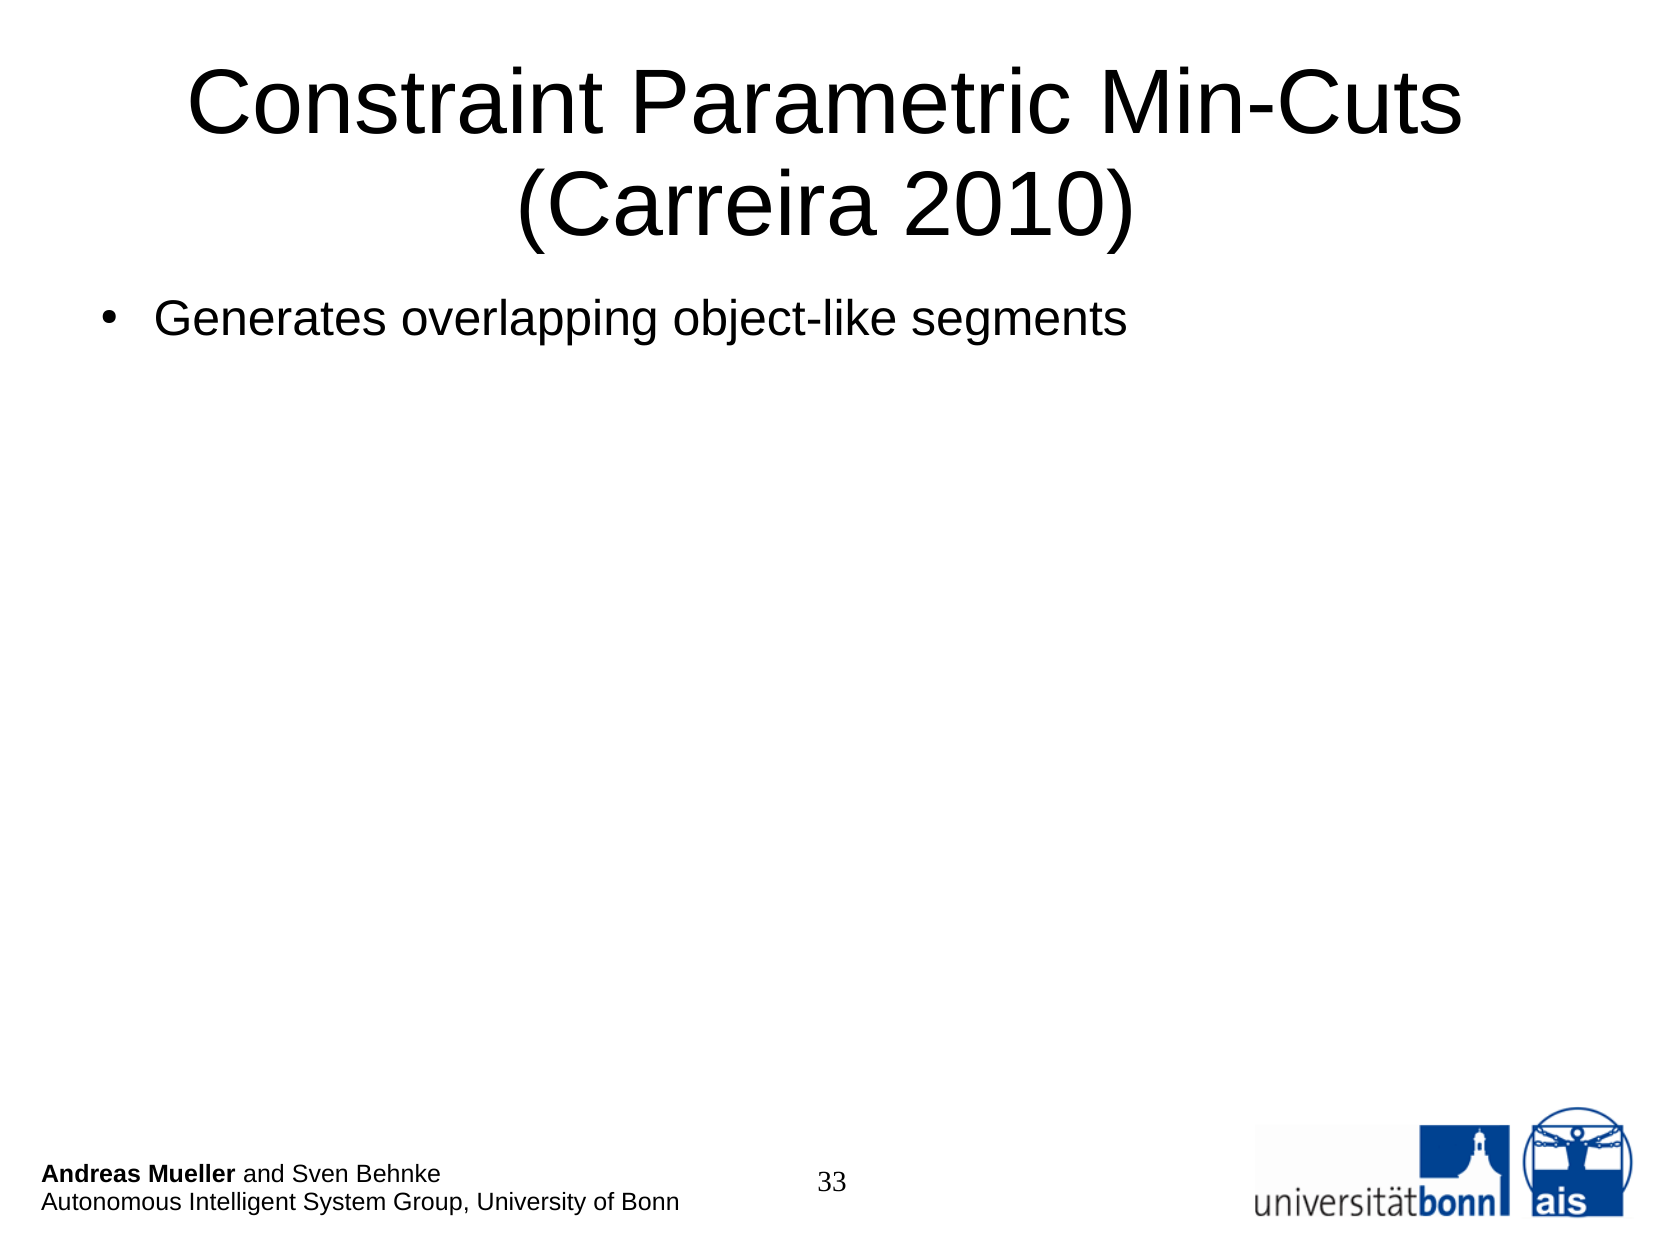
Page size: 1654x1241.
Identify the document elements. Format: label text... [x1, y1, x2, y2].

picture [1255, 1106, 1635, 1220]
list Generates overlapping object-like segments [82, 290, 1571, 1109]
title Constraint Parametric Min-Cuts (Carreira 2010) [82, 49, 1571, 257]
